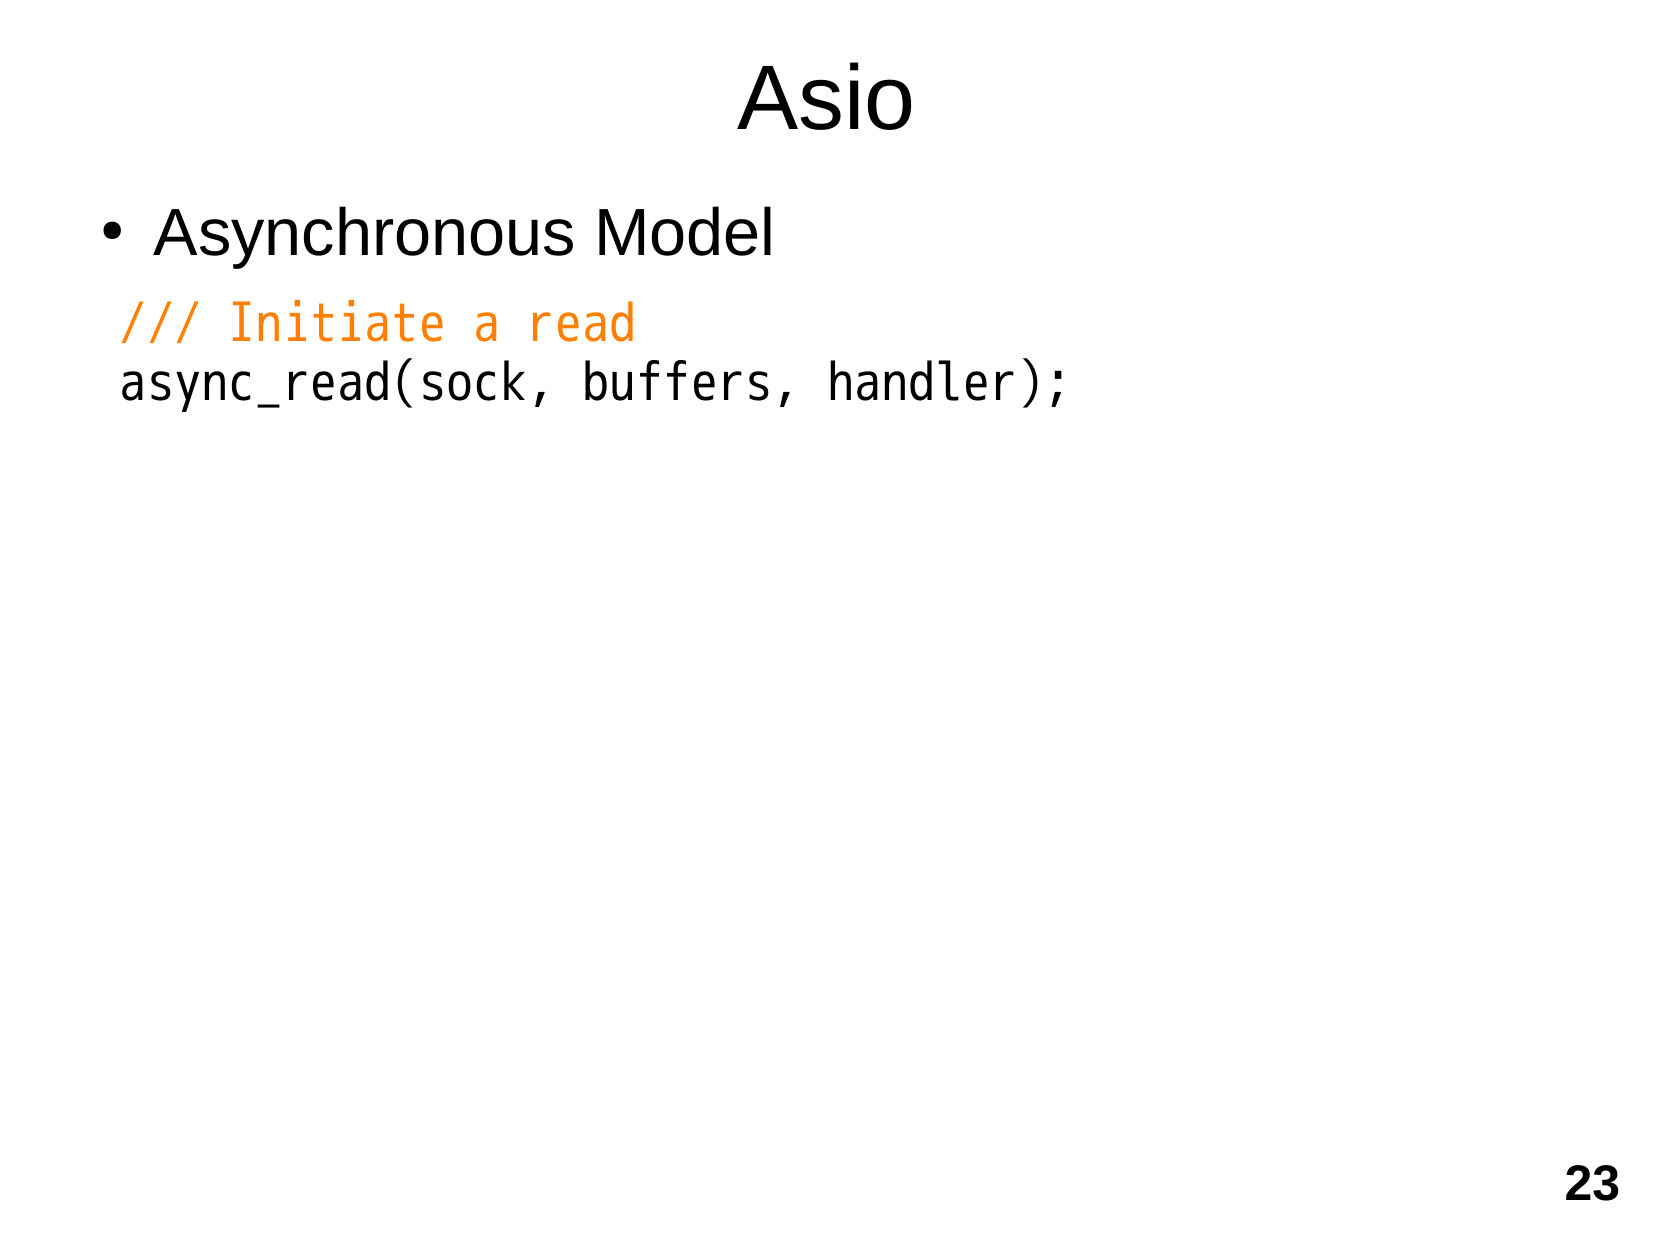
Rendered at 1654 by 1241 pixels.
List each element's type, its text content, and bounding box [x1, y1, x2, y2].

text_box /// Initiate a read async_read(sock, buffers, handler); [104, 287, 1575, 1087]
title Asio [82, 15, 1571, 181]
list Asynchronous Model [82, 195, 1571, 1156]
